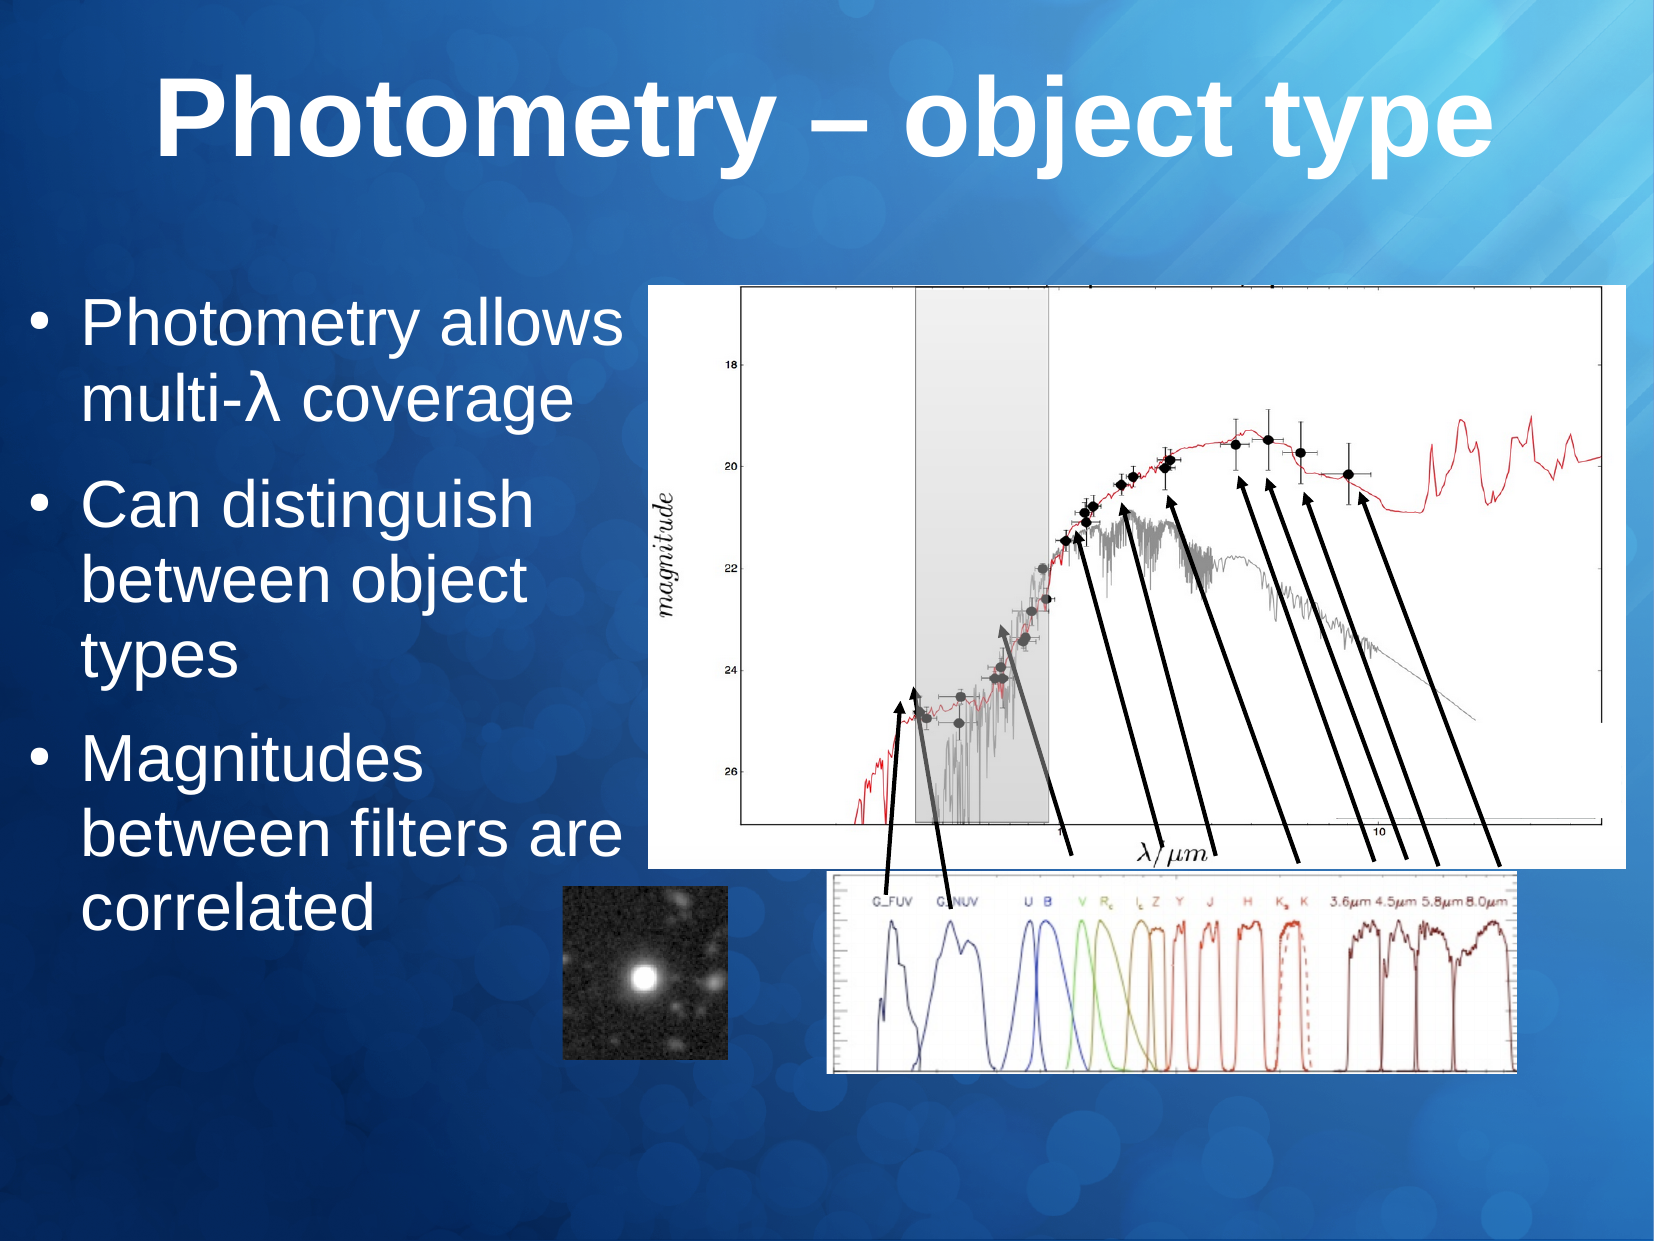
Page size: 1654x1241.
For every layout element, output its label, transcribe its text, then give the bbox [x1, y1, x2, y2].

text_box [1390, 722, 1479, 819]
text_box [1328, 722, 1389, 819]
text_box [1359, 722, 1418, 819]
title Photometry – object type [37, 0, 1613, 263]
list Photometry allows multi-λ coverage Can distinguish between object types Magnitudes between filters are correlated [9, 180, 638, 1126]
text_box [750, 286, 1243, 823]
picture [0, 0, 1654, 1241]
text_box [1449, 722, 1622, 819]
text_box [1320, 722, 1356, 819]
